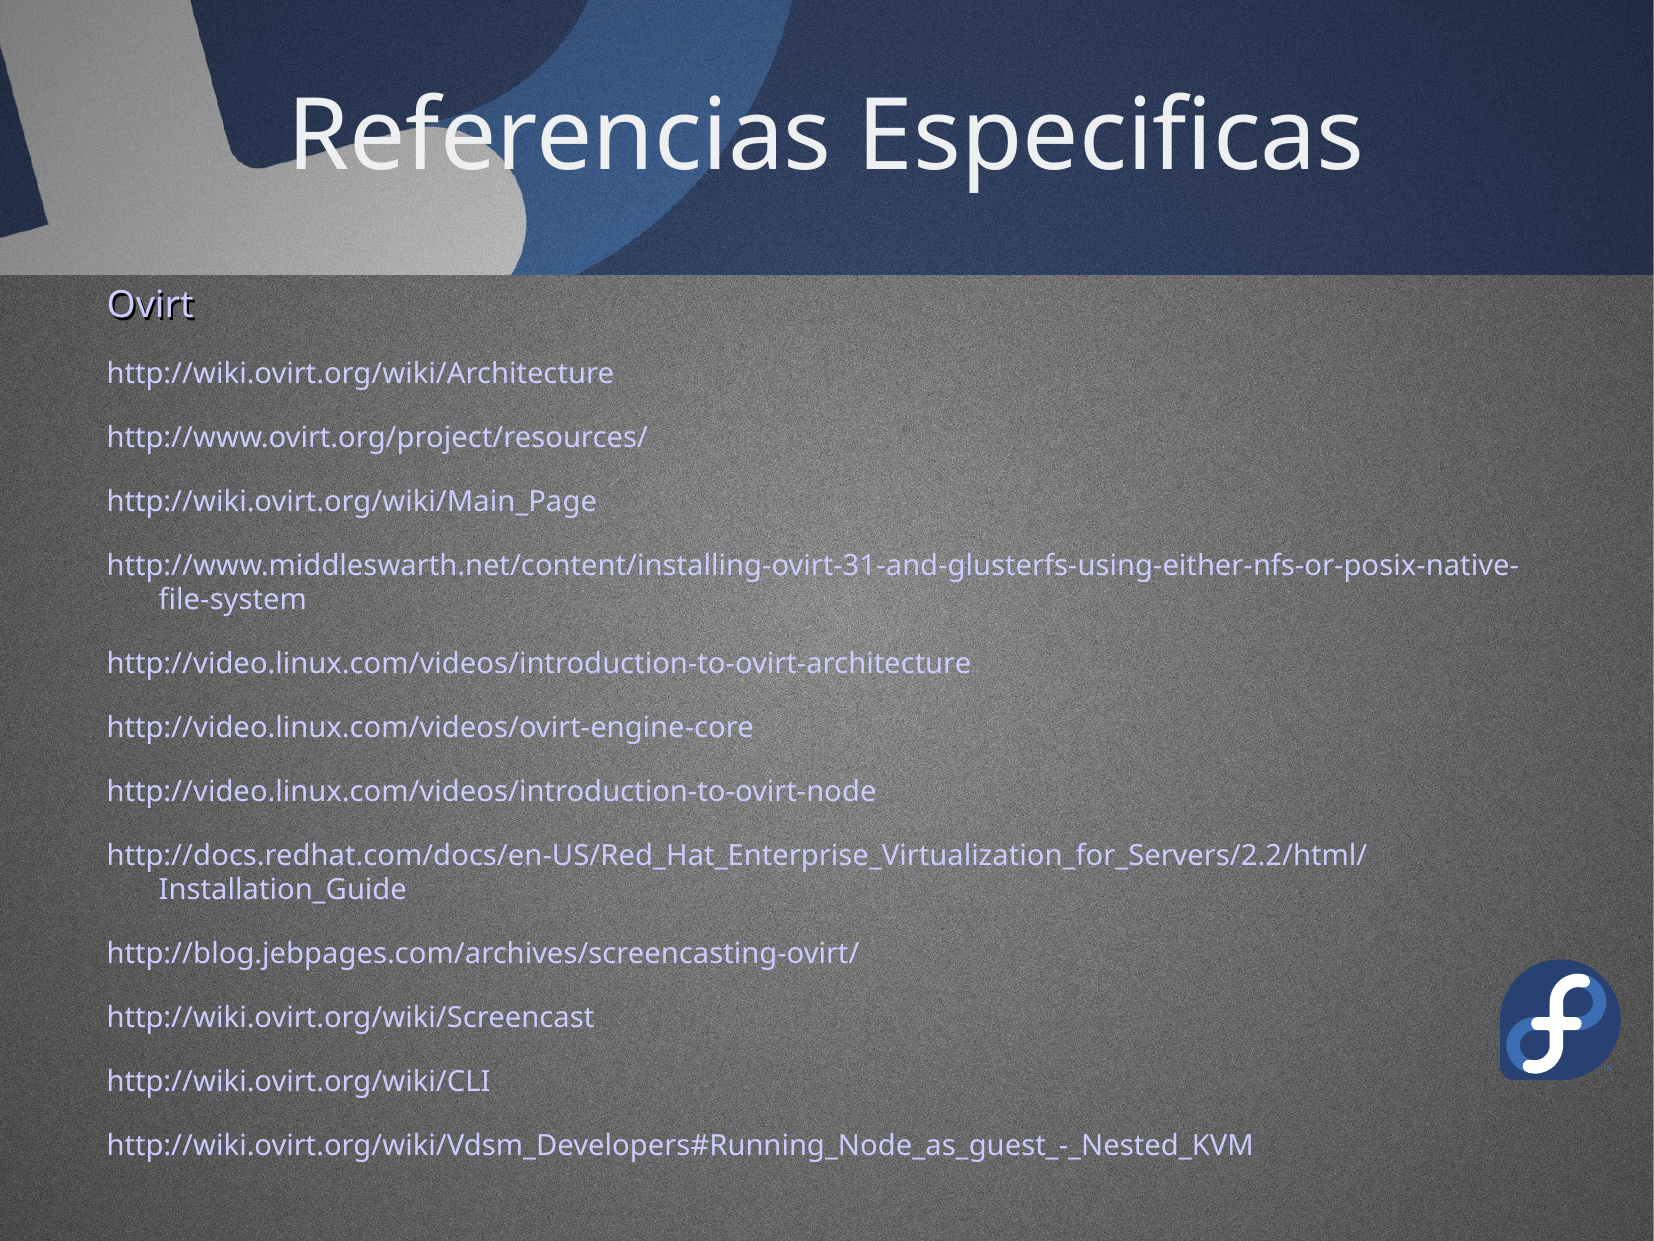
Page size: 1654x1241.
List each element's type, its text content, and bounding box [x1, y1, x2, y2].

text_box Referencias Especificas [88, 29, 1565, 237]
picture [0, 0, 1654, 1241]
text_box Ovirt http://wiki.ovirt.org/wiki/Architecture http://www.ovirt.org/project/resources/ http://wiki.ovirt.org/wiki/Main_Page http://www.middleswarth.net/content/installing-ovirt-31-and-glusterfs-using-either-nfs-or-posix-native-file-system http://video.linux.com/videos/introduction-to-ovirt-architecture http://video.linux.com/videos/ovirt-engine-core http://video.linux.com/videos/introduction-to-ovirt-node http://docs.redhat.com/docs/en-US/Red_Hat_Enterprise_Virtualization_for_Servers/2.2/html/Installation_Guide http://blog.jebpages.com/archives/screencasting-ovirt/ http://wiki.ovirt.org/wiki/Screencast http://wiki.ovirt.org/wiki/CLI http://wiki.ovirt.org/wiki/Vdsm_Developers#Running_Node_as_guest_-_Nested_KVM [88, 281, 1565, 991]
